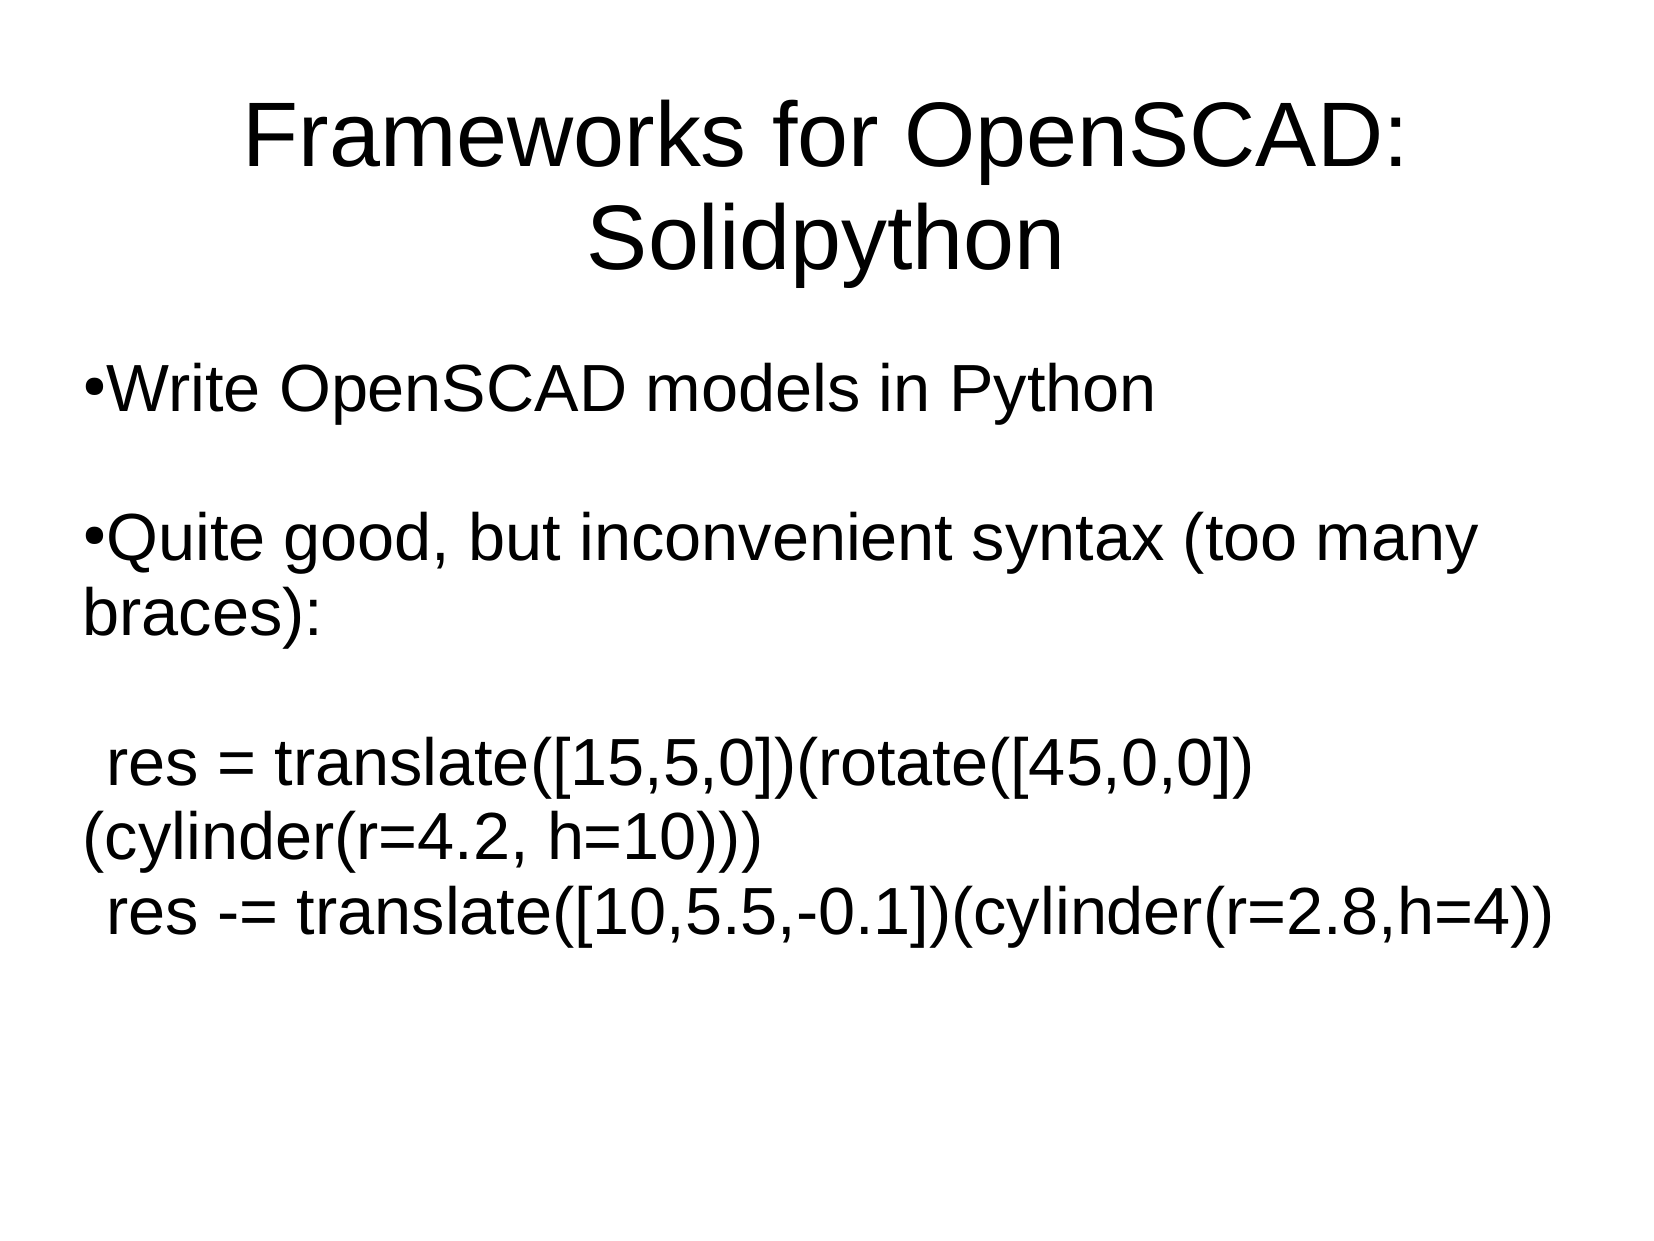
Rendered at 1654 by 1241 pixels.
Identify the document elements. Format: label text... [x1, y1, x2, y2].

title Frameworks for OpenSCAD: Solidpython [82, 82, 1571, 275]
subtitle Write OpenSCAD models in Python Quite good, but inconvenient syntax (too many braces): res = translate([15,5,0])(rotate([45,0,0])(cylinder(r=4.2, h=10))) res -= translate([10,5.5,-0.1])(cylinder(r=2.8,h=4)) [82, 275, 1571, 1024]
